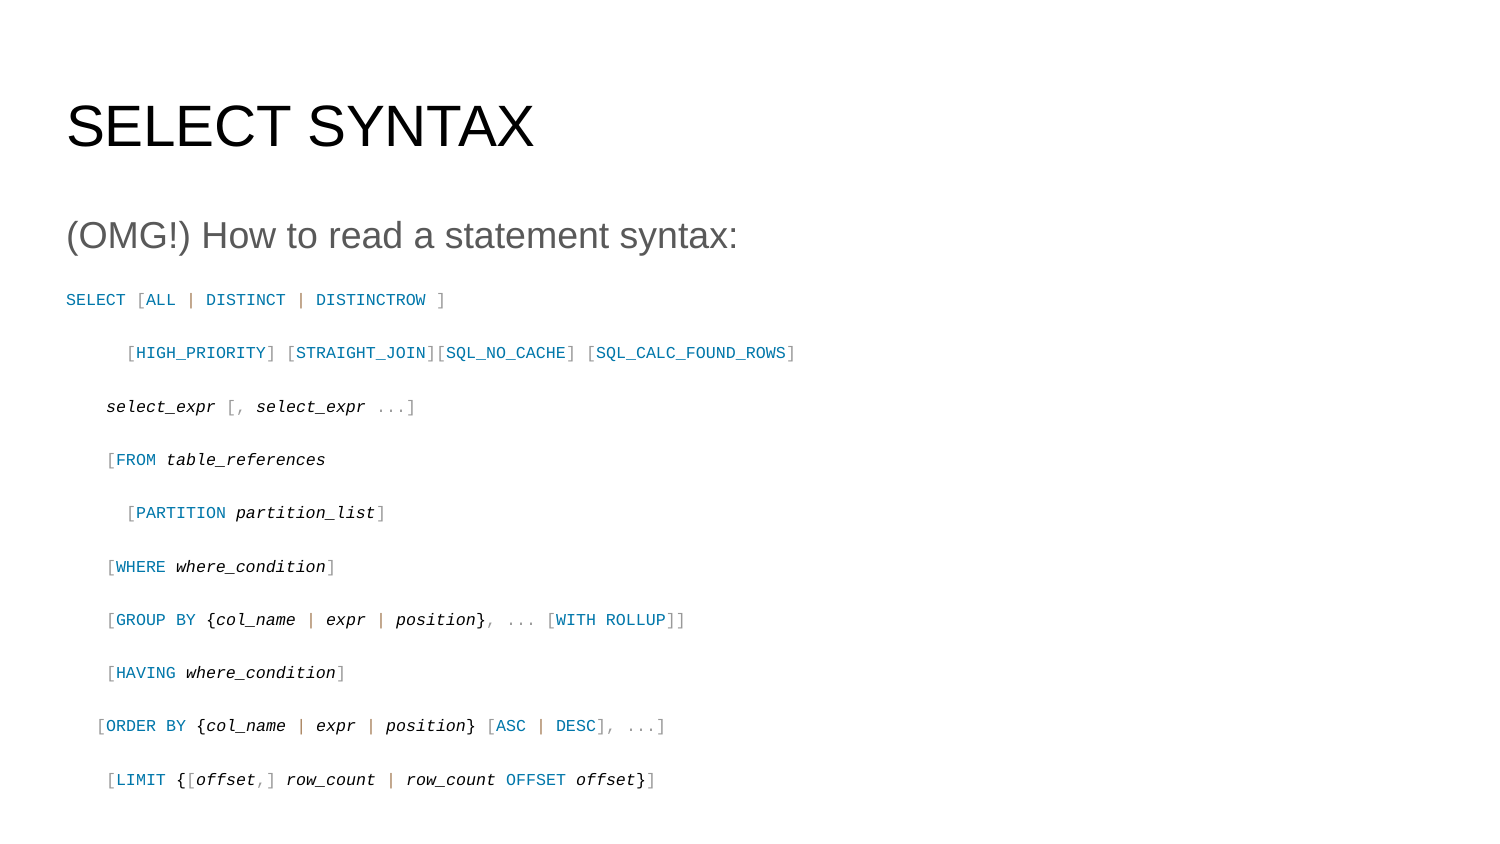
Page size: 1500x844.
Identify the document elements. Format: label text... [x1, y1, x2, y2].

list (OMG!) How to read a statement syntax: SELECT [ALL | DISTINCT | DISTINCTROW ] [HIGH_PRIORITY] [STRAIGHT_JOIN][SQL_NO_CACHE] [SQL_CALC_FOUND_ROWS] select_expr [, select_expr ...] [FROM table_references [PARTITION partition_list] [WHERE where_condition] [GROUP BY {col_name | expr | position}, ... [WITH ROLLUP]] [HAVING where_condition] [ORDER BY {col_name | expr | position} [ASC | DESC], ...] [LIMIT {[offset,] row_count | row_count OFFSET offset}] [51, 189, 1489, 836]
title SELECT SYNTAX [51, 72, 1449, 167]
